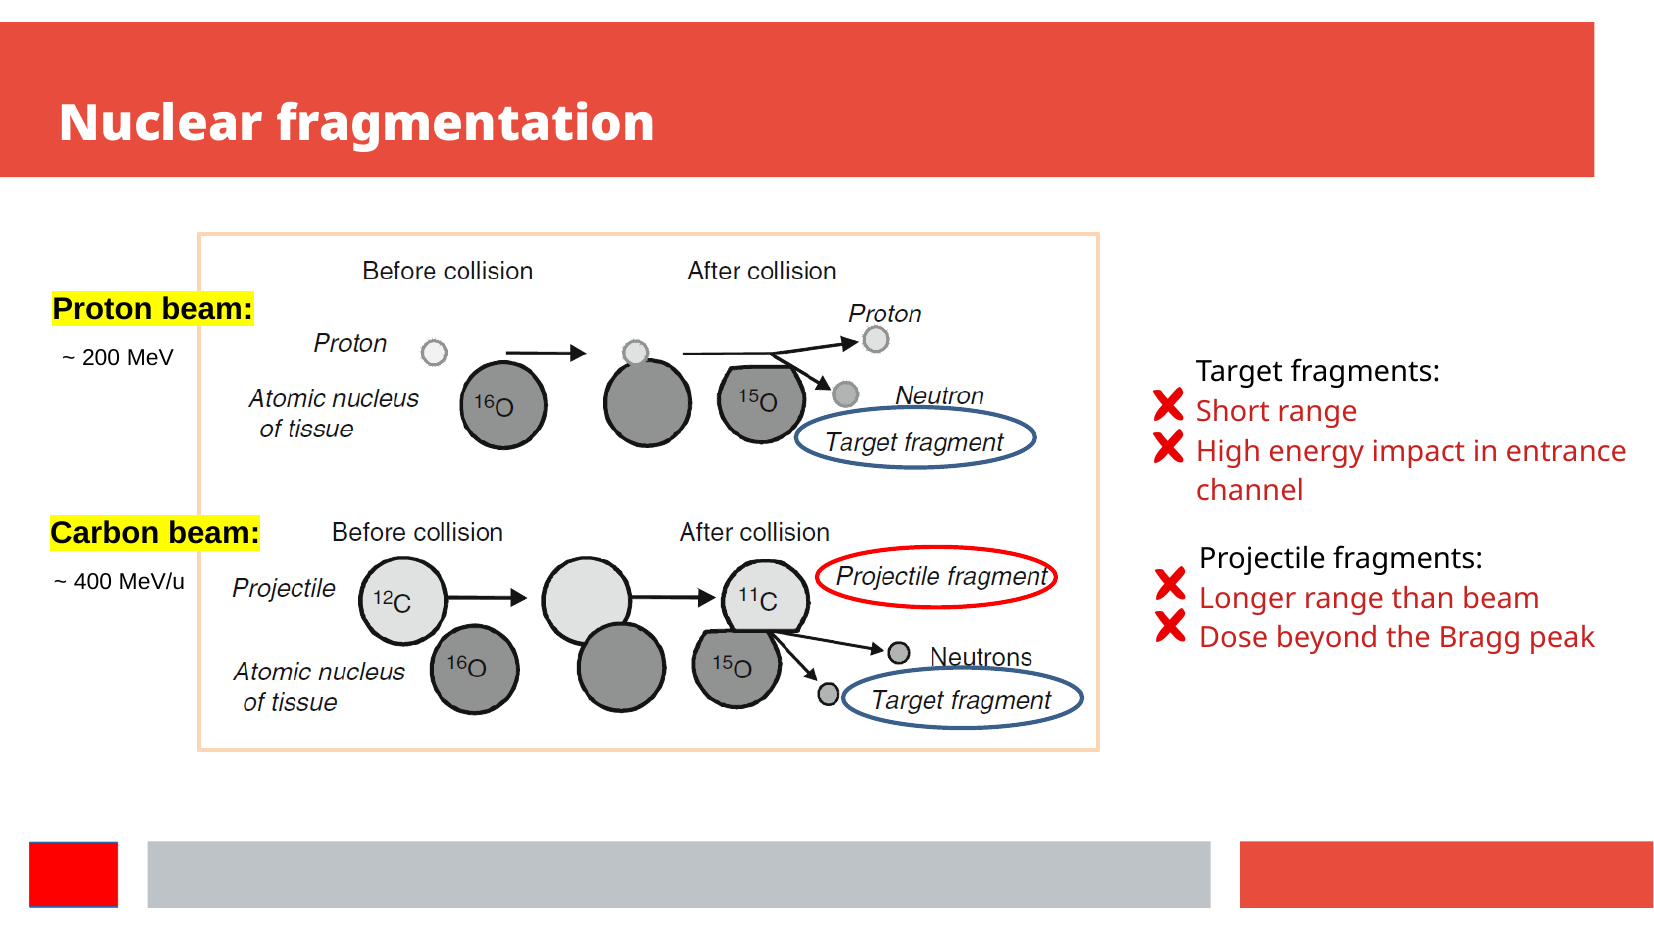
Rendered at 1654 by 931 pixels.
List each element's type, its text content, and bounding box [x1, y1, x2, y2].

text_box ~ 400 MeV/u [39, 559, 201, 600]
picture [799, 410, 1032, 465]
text_box Target fragments: Short range High energy impact in entrance channel [1145, 343, 1654, 495]
text_box Proton beam: [37, 280, 296, 365]
text_box [29, 842, 118, 907]
picture [1153, 562, 1190, 604]
picture [222, 241, 1050, 468]
picture [201, 501, 1080, 734]
text_box Projectile fragments: Longer range than beam Dose beyond the Bragg peak [1148, 529, 1654, 648]
text_box ~ 200 MeV [47, 334, 189, 376]
title Nuclear fragmentation [59, 44, 1595, 156]
text_box Carbon beam: [35, 505, 294, 590]
picture [1153, 605, 1190, 646]
picture [1151, 426, 1188, 467]
picture [1151, 383, 1188, 425]
picture [846, 670, 1079, 725]
